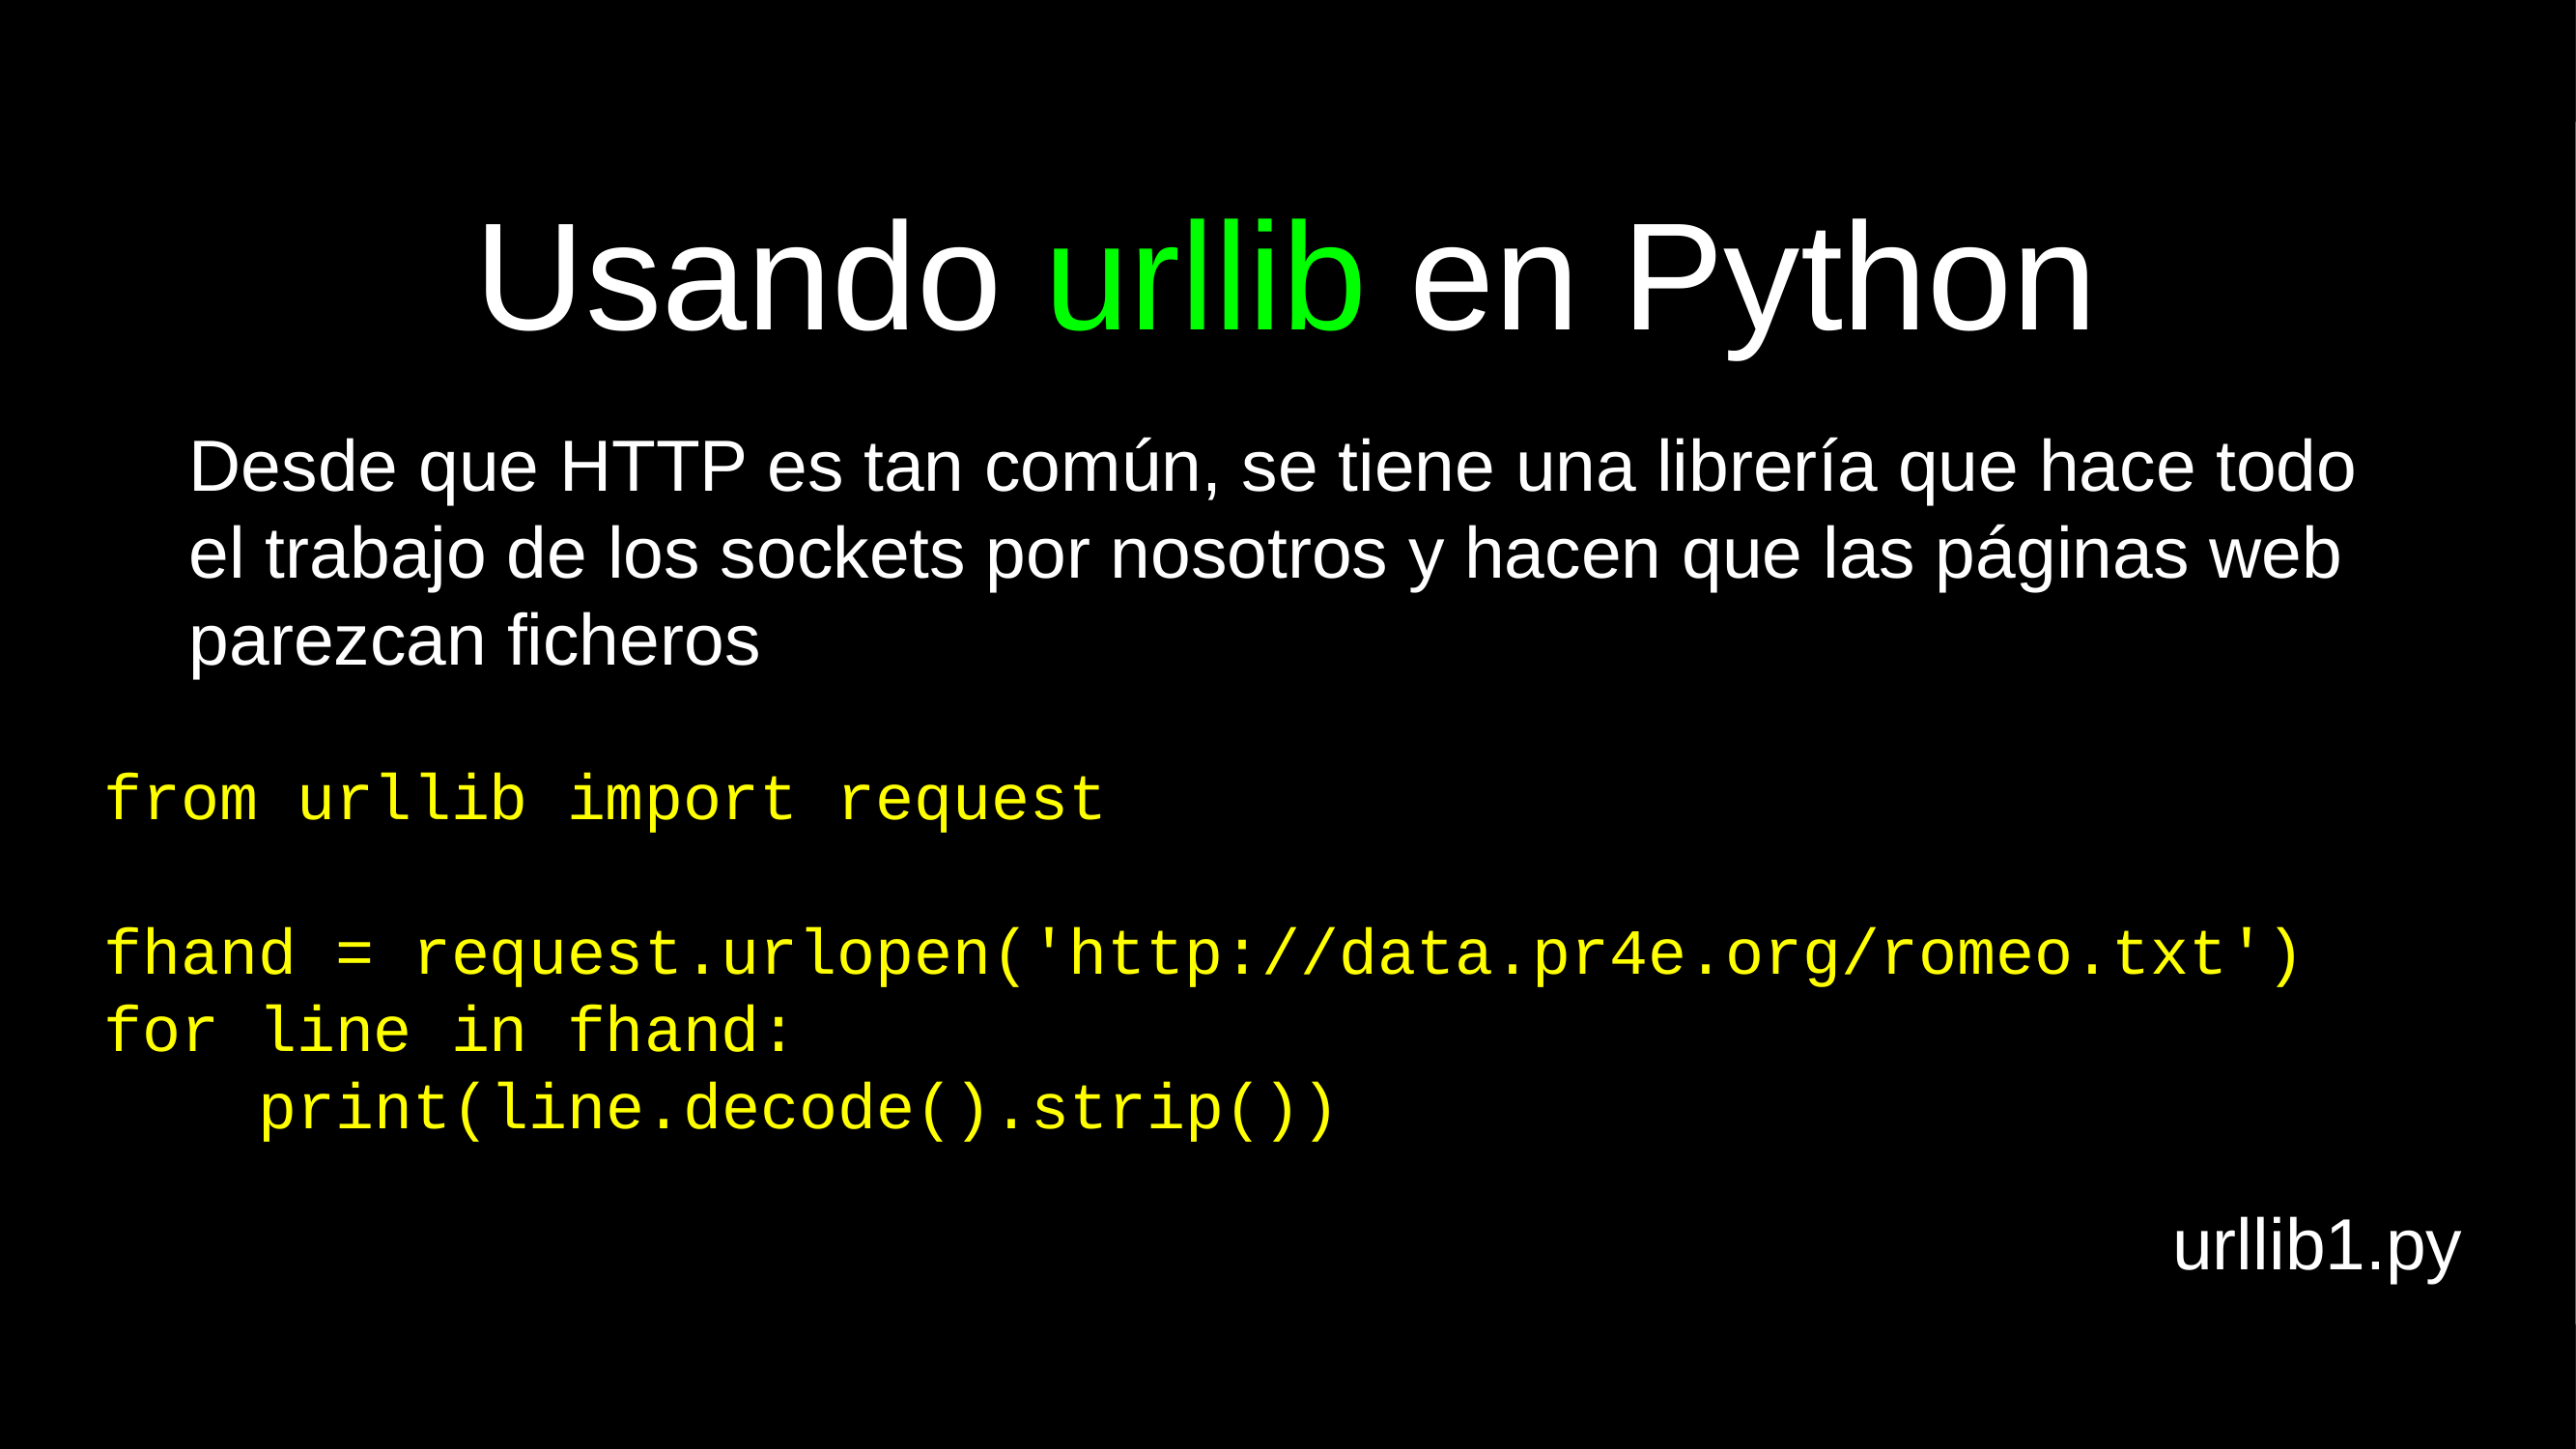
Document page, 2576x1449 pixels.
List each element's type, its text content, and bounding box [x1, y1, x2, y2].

text_box from urllib import request fhand = request.urlopen('http://data.pr4e.org/romeo.txt') for line in fhand: print(line.decode().strip()) [103, 755, 2554, 1195]
list Desde que HTTP es tan común, se tiene una librería que hace todo el trabajo de los sockets por nosotros y hacen que las páginas web parezcan ficheros [183, 1195, 2391, 1317]
title Usando urllib en Python [183, 133, 2391, 403]
text_box urllib1.py [2138, 1191, 2496, 1291]
list Desde que HTTP es tan común, se tiene una librería que hace todo el trabajo de los sockets por nosotros y hacen que las páginas web parezcan ficheros [183, 412, 2391, 755]
